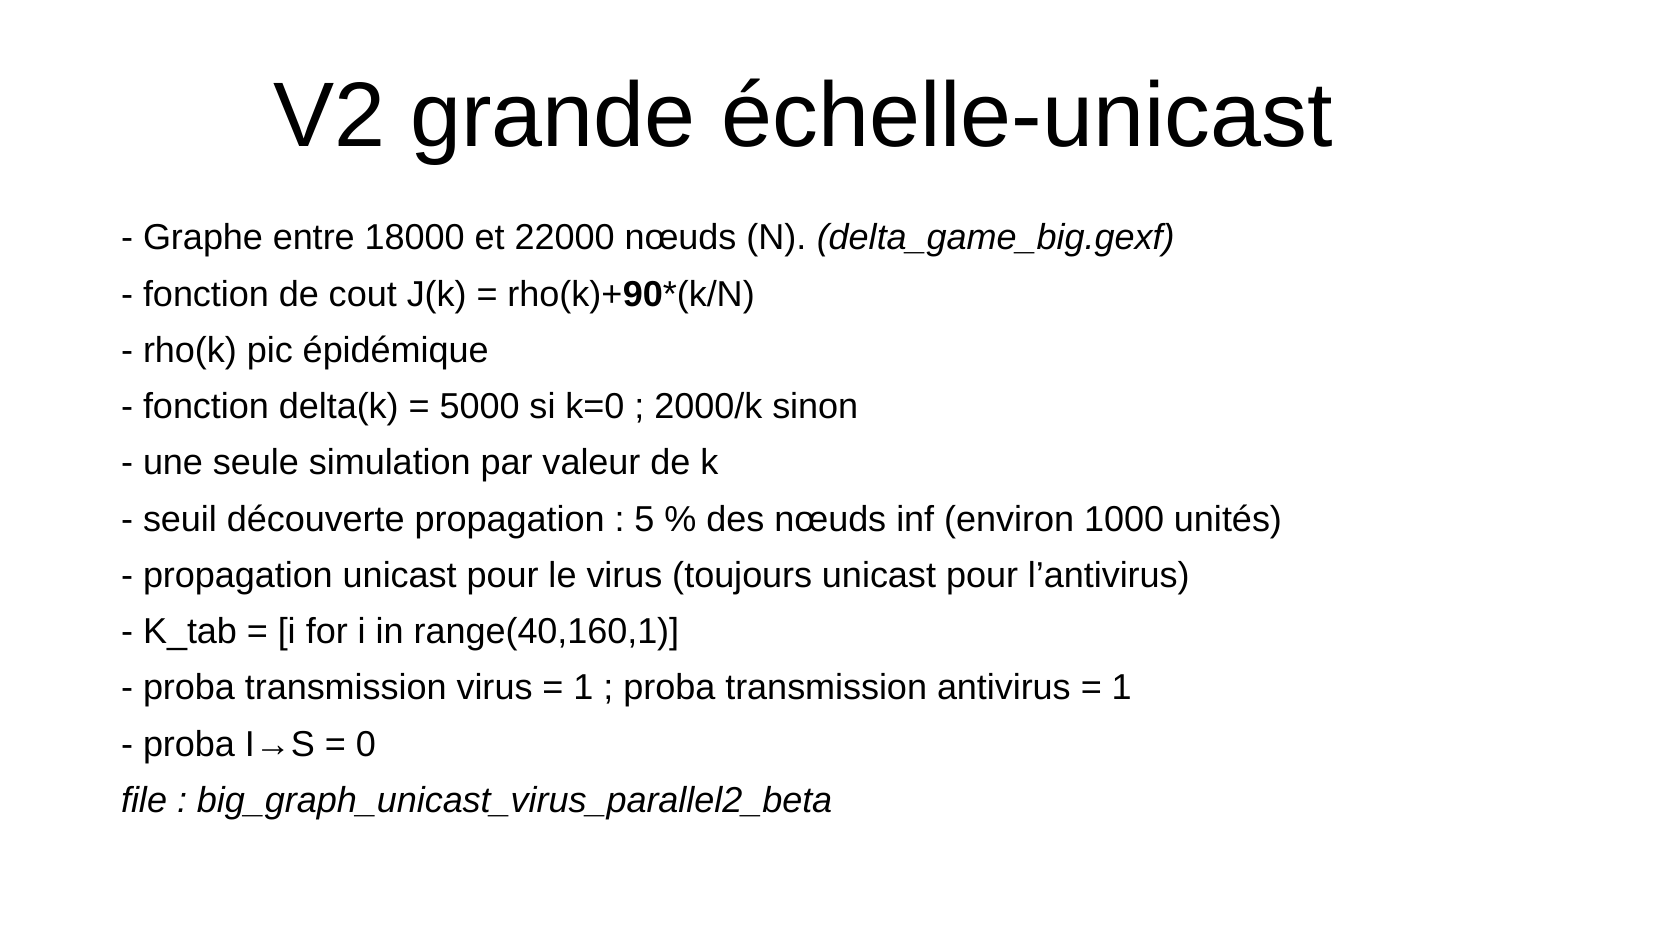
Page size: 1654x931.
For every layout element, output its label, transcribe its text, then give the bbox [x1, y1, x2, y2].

title V2 grande échelle-unicast [82, 37, 1571, 193]
list - Graphe entre 18000 et 22000 nœuds (N). (delta_game_big.gexf) - fonction de cout J(k) = rho(k)+90*(k/N) - rho(k) pic épidémique - fonction delta(k) = 5000 si k=0 ; 2000/k sinon - une seule simulation par valeur de k - seuil découverte propagation : 5 % des nœuds inf (environ 1000 unités) - propagation unicast pour le virus (toujours unicast pour l’antivirus) - K_tab = [i for i in range(40,160,1)] - proba transmission virus = 1 ; proba transmission antivirus = 1 - proba I→S = 0 file : big_graph_unicast_virus_parallel2_beta [82, 217, 1571, 827]
